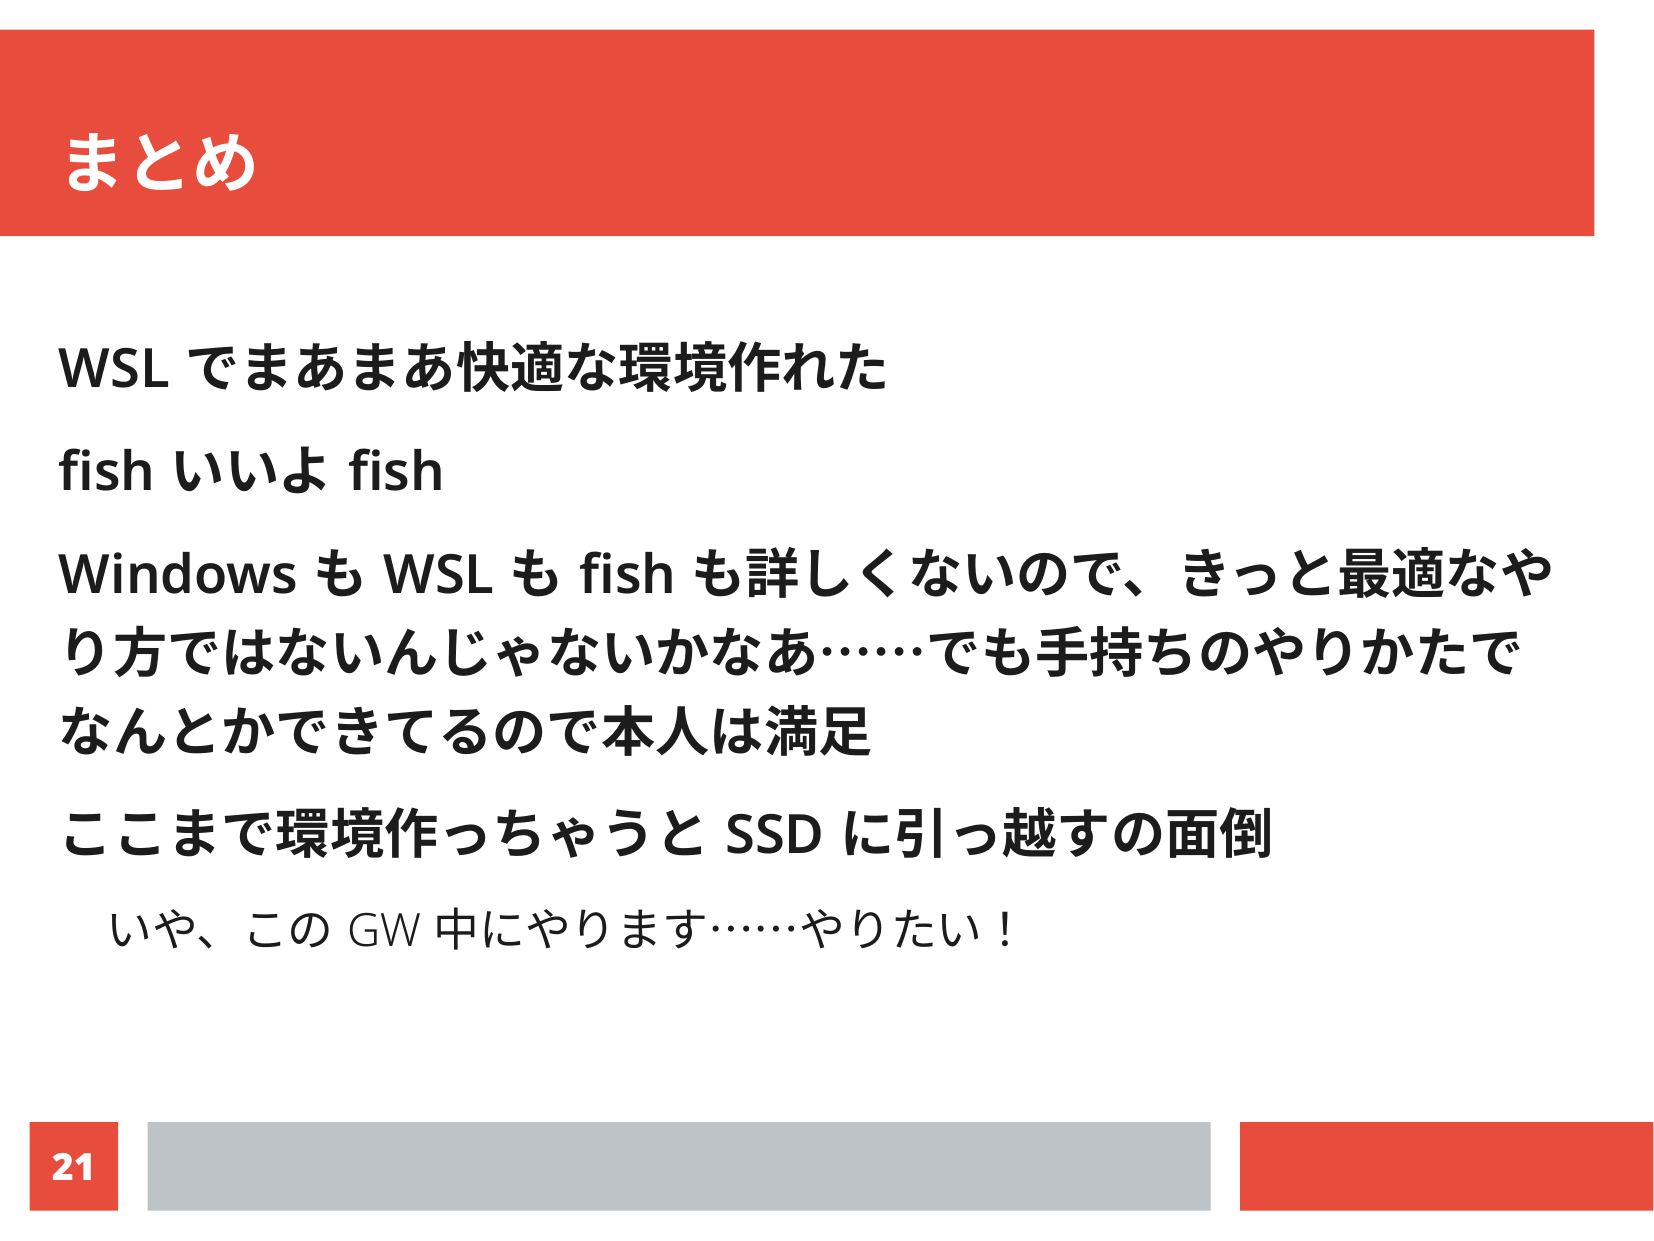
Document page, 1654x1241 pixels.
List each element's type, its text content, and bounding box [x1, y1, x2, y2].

list WSLでまあまあ快適な環境作れた fishいいよfish WindowsもWSLもfishも詳しくないので、きっと最適なやり方ではないんじゃないかなあ……でも手持ちのやりかたでなんとかできてるので本人は満足 ここまで環境作っちゃうとSSDに引っ越すの面倒 いや、このGW中にやります……やりたい！ [59, 324, 1565, 1093]
title まとめ [59, 59, 1595, 207]
